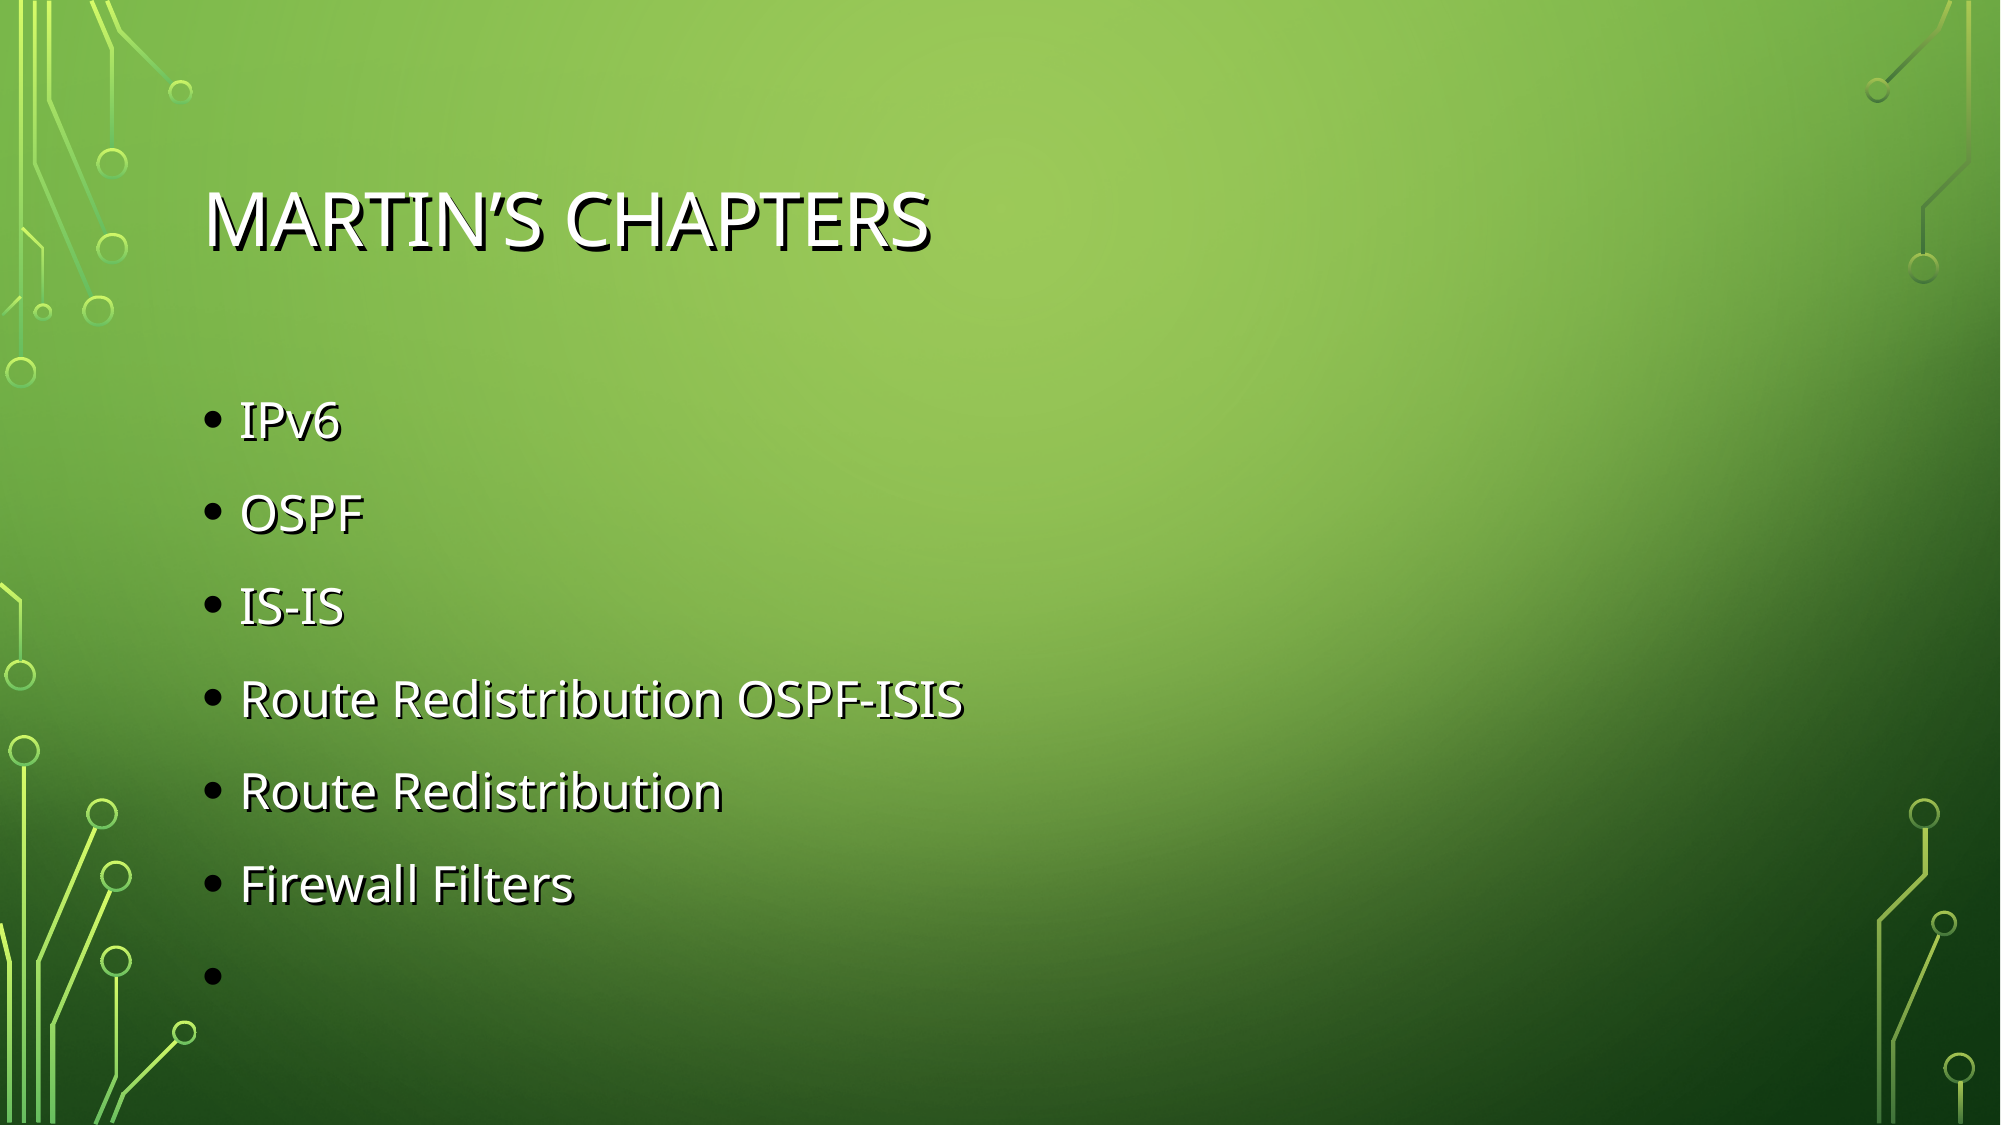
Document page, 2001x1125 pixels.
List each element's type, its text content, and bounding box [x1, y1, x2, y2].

title Martin’s chapters [187, 101, 1813, 344]
list IPv6 OSPF IS-IS Route Redistribution OSPF-ISIS Route Redistribution Firewall Filters [187, 369, 1813, 951]
